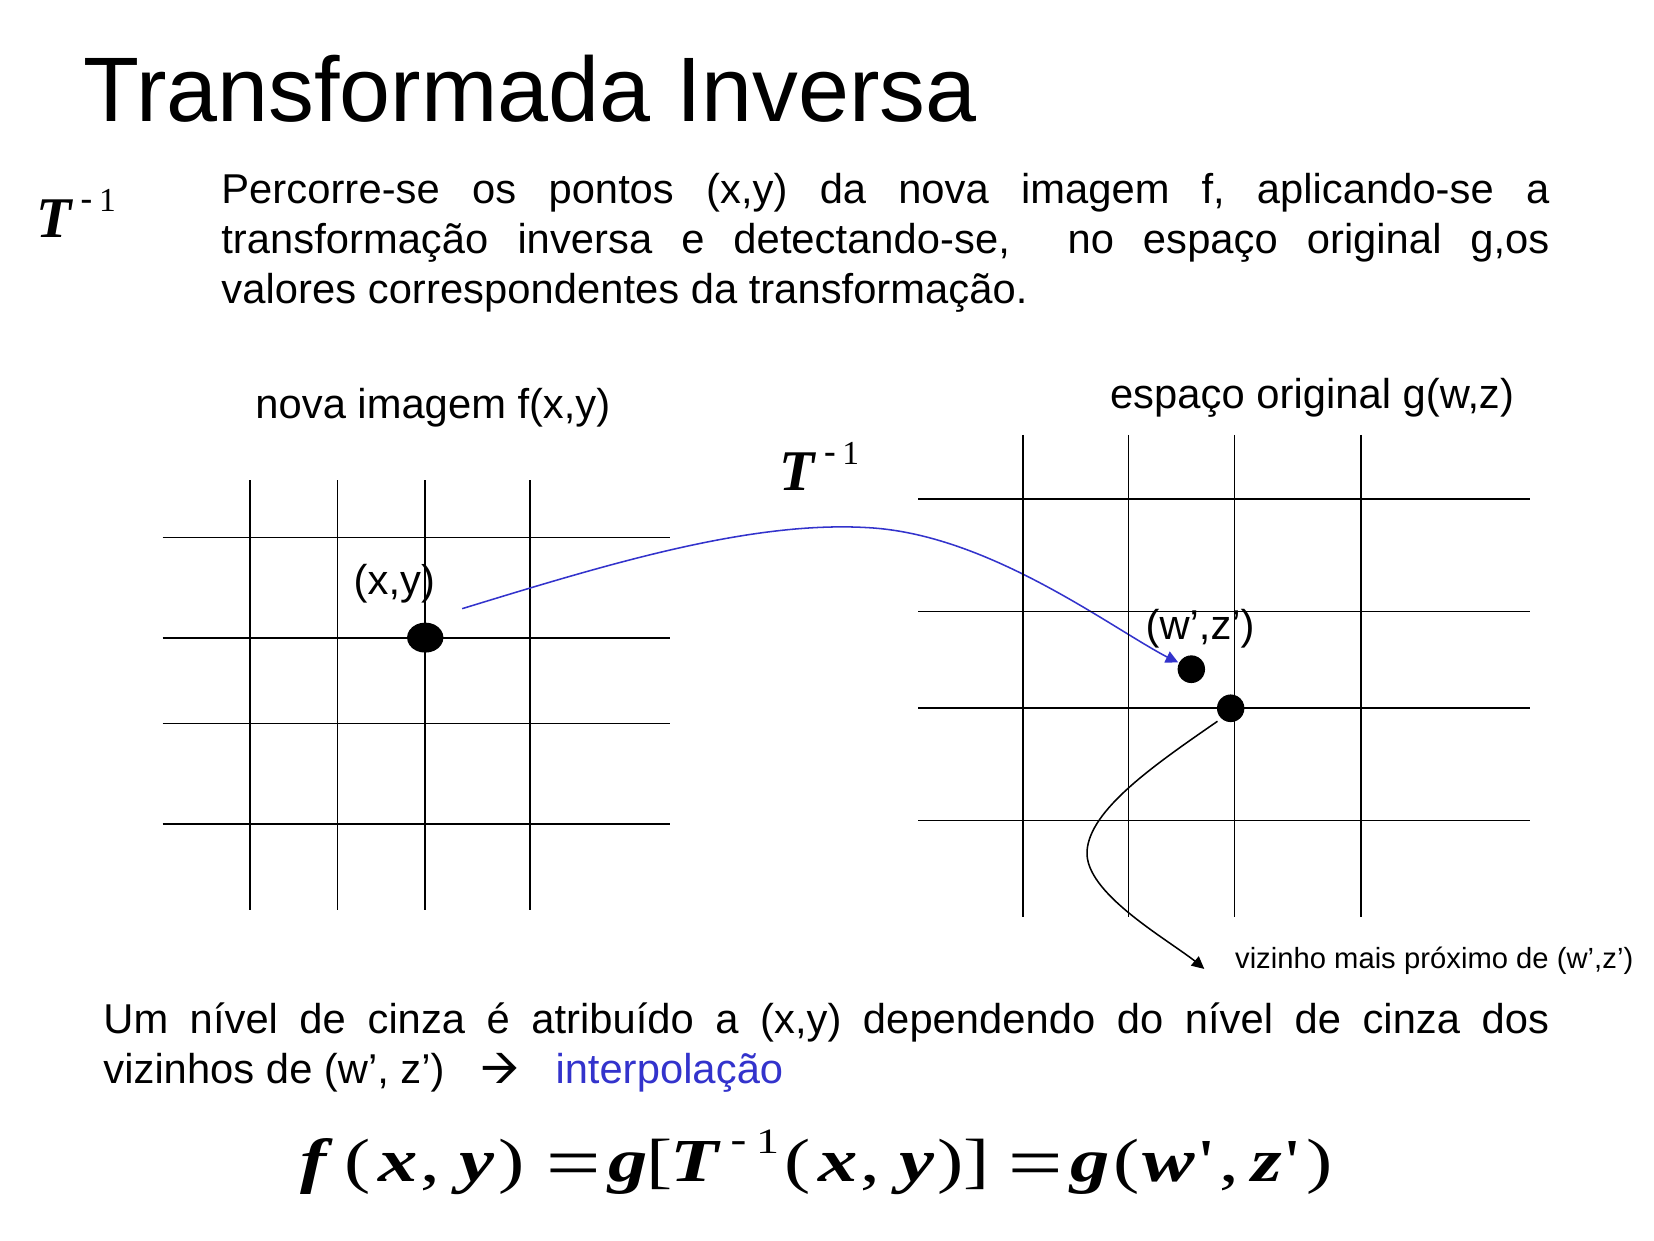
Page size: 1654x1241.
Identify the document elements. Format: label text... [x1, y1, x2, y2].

text_box [1178, 657, 1205, 683]
title Transformada Inversa [83, 26, 1572, 154]
text_box Percorre-se os pontos (x,y) da nova imagem f, aplicando-se a transformação inversa e detectando-se, no espaço original g,os valores correspondentes da transformação. [206, 154, 1566, 293]
text_box vizinho mais próximo de (w’,z’) [1209, 931, 1649, 982]
text_box (x,y) [324, 545, 450, 611]
chart [774, 428, 866, 501]
text_box Um nível de cinza é atribuído a (x,y) dependendo do nível de cinza dos vizinhos de (w’, z’)  interpolação [88, 984, 1565, 1112]
chart [272, 1114, 1348, 1207]
chart [31, 174, 123, 247]
text_box espaço original g(w,z) [1080, 359, 1530, 426]
text_box (w’,z’) [1115, 590, 1270, 657]
text_box [1217, 695, 1244, 722]
text_box nova imagem f(x,y) [225, 369, 626, 435]
text_box [407, 623, 443, 652]
